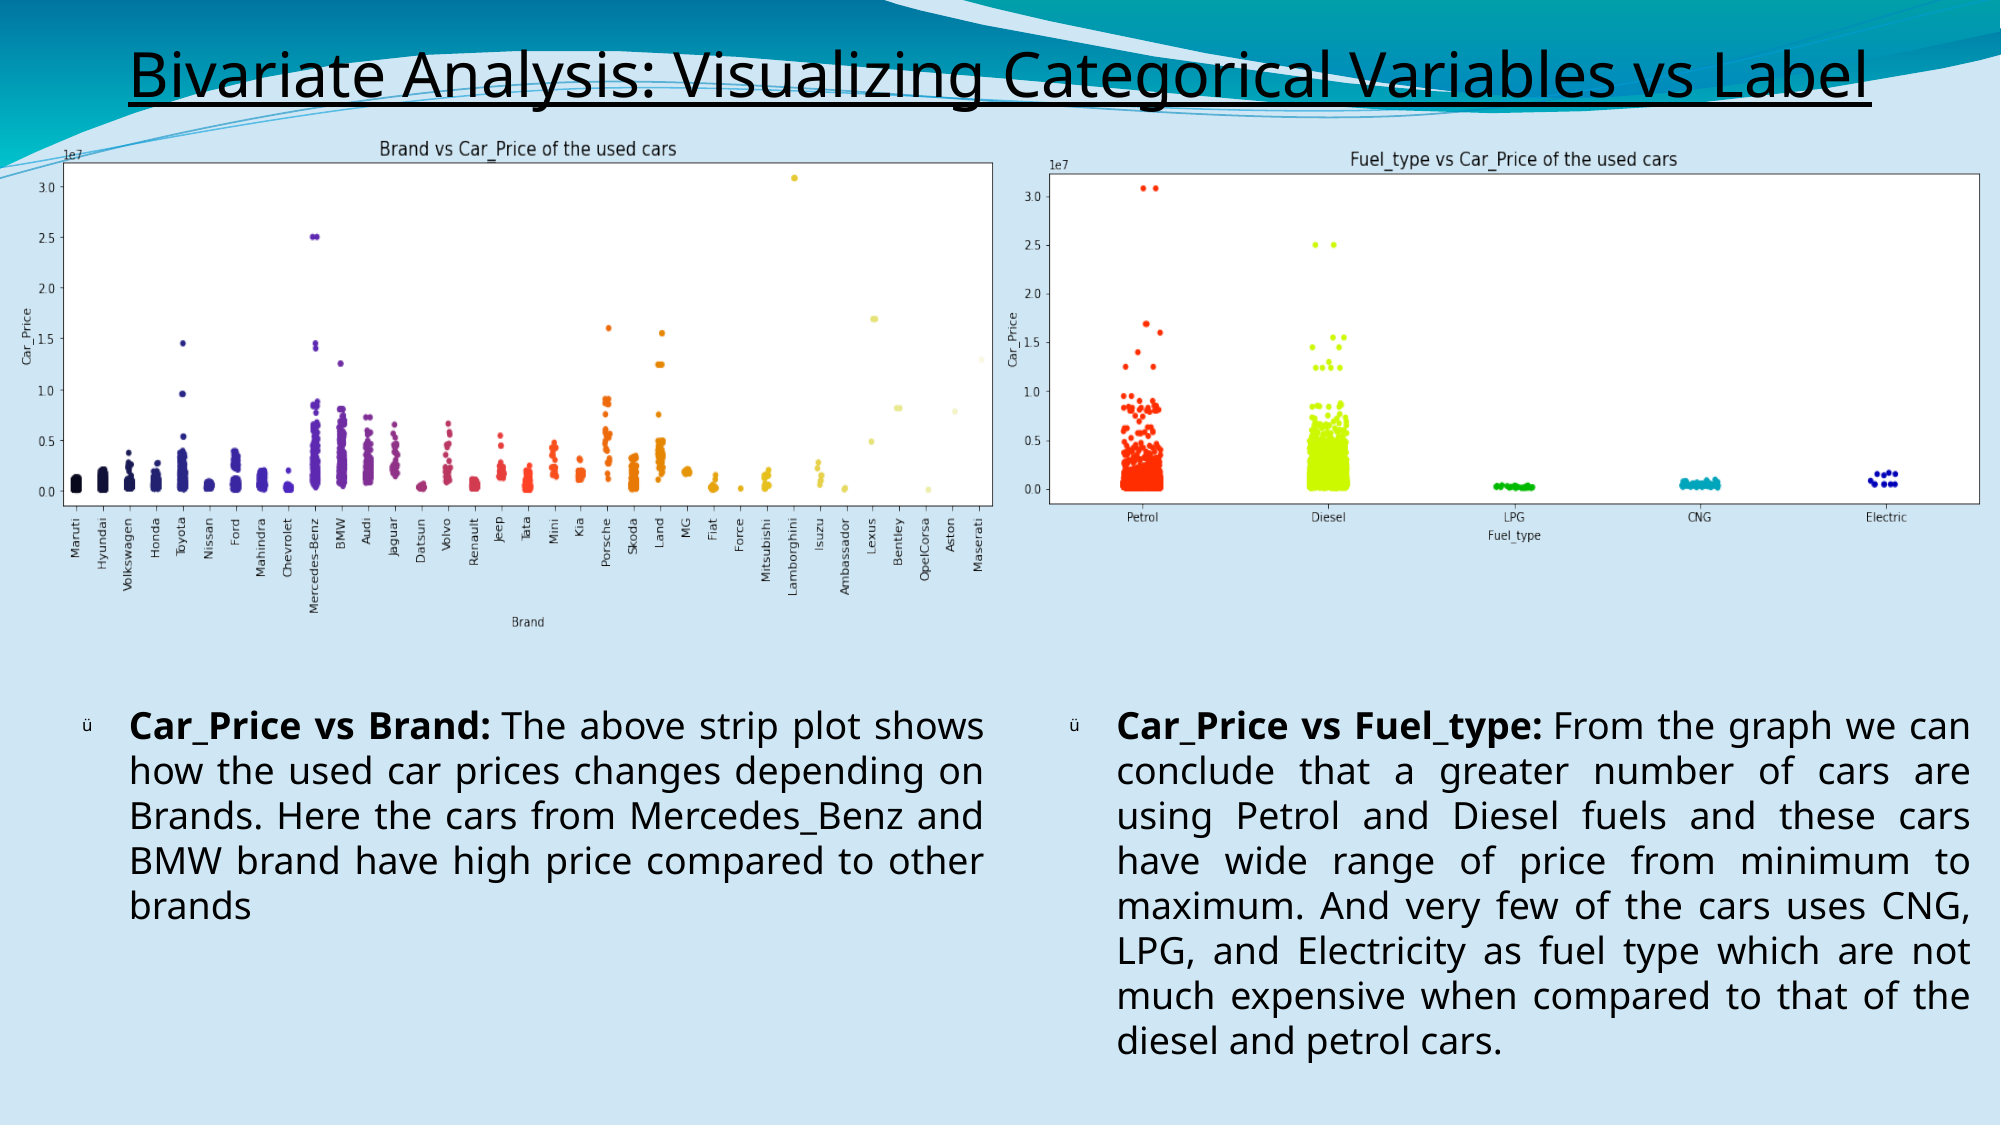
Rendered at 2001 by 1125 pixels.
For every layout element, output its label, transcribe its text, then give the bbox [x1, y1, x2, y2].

text_box Car_Price vs Fuel_type: From the graph we can conclude that a greater number of cars are using Petrol and Diesel fuels and these cars have wide range of price from minimum to maximum. And very few of the cars uses CNG, LPG, and Electricity as fuel type which are not much expensive when compared to that of the diesel and petrol cars. [1054, 694, 1987, 1070]
text_box Bivariate Analysis: Visualizing Categorical Variables vs Label [0, 27, 2000, 118]
text_box Car_Price vs Brand: The above strip plot shows how the used car prices changes depending on Brands. Here the cars from Mercedes_Benz and BMW brand have high price compared to other brands [67, 694, 1000, 935]
picture [13, 132, 1987, 637]
